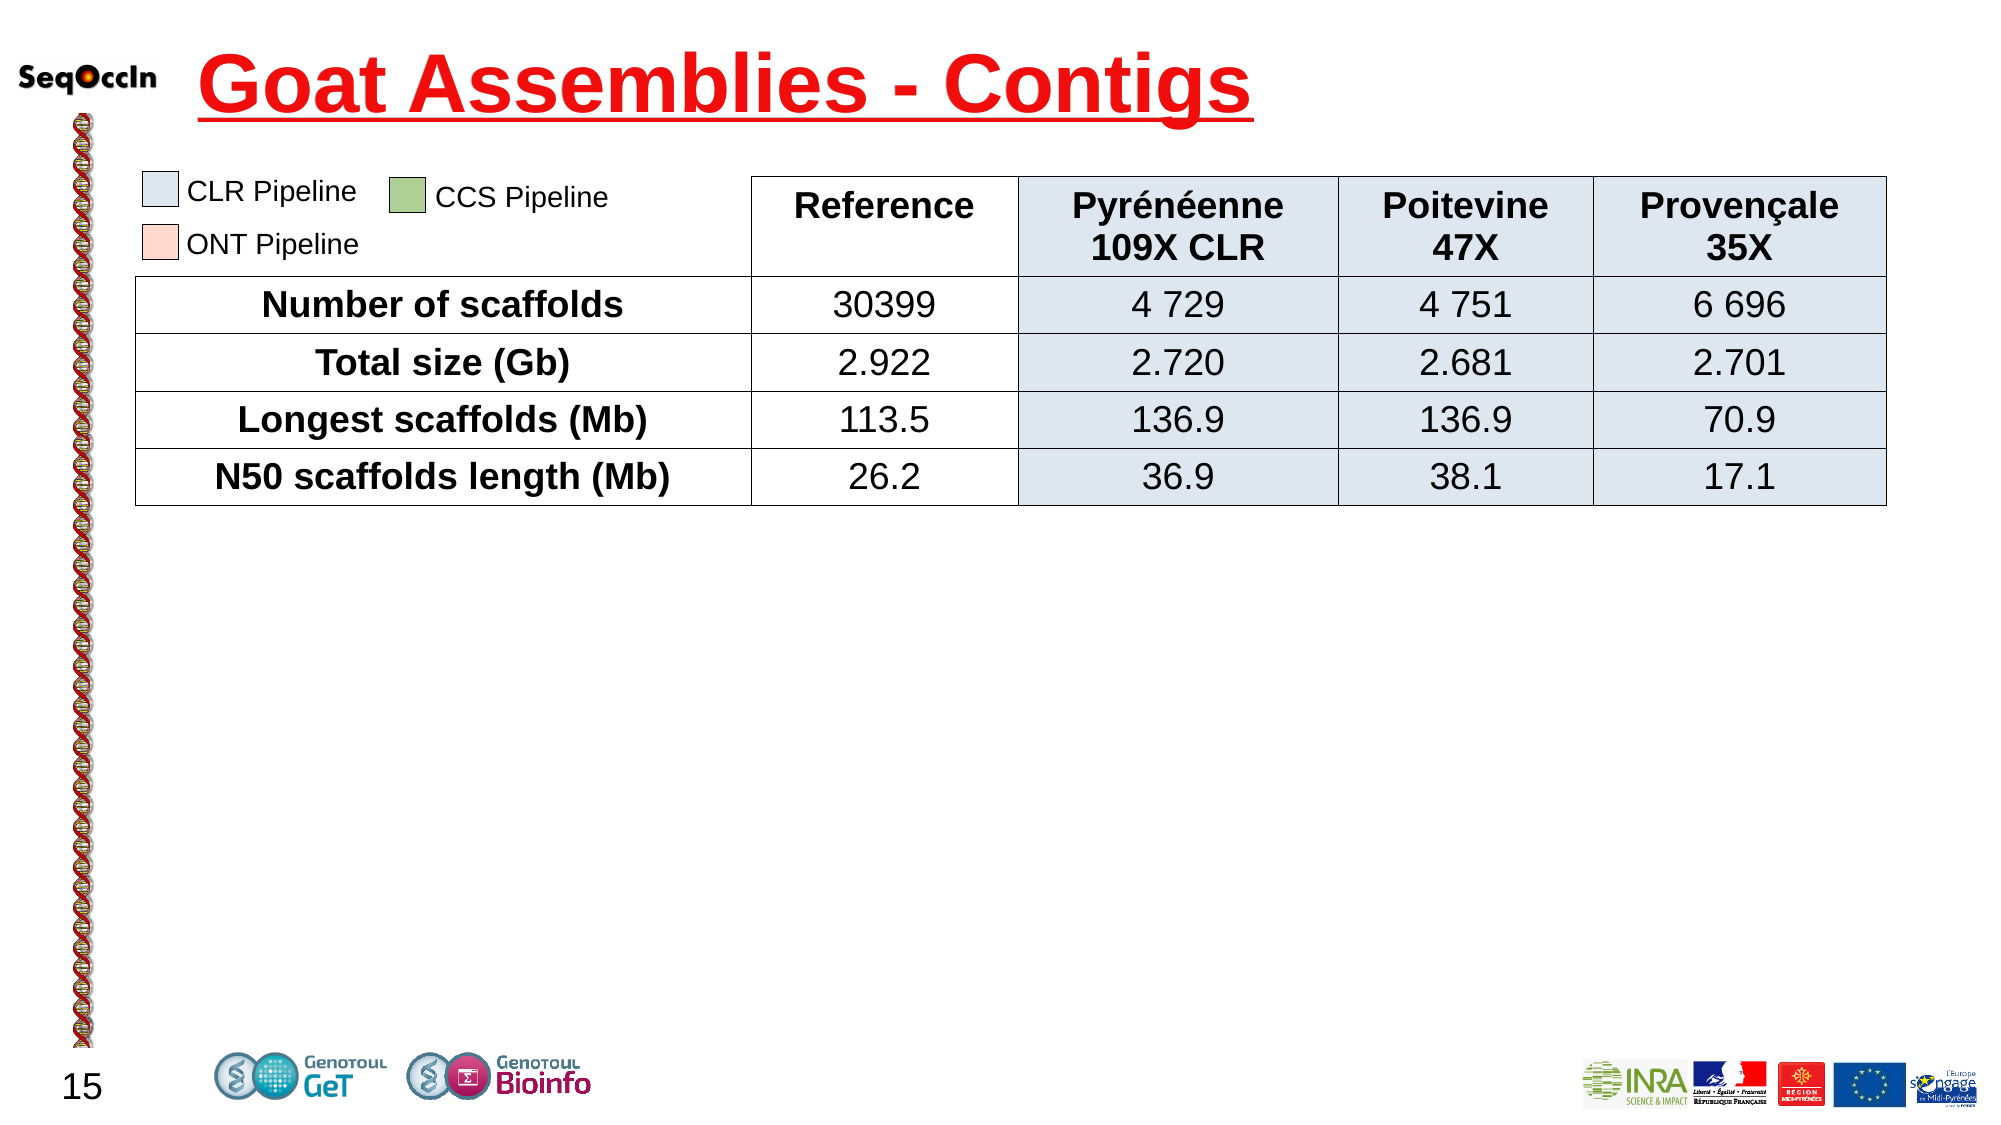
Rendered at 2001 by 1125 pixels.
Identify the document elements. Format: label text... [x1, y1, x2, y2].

picture [1778, 1062, 1825, 1106]
picture [1832, 1061, 1983, 1111]
table_cell 2.681 [1339, 334, 1593, 391]
picture [73, 113, 91, 1048]
picture [13, 58, 162, 99]
picture [400, 1046, 597, 1106]
table_cell 136.9 [1019, 392, 1338, 448]
table_header Poitevine 47X [1339, 177, 1593, 276]
picture [1581, 1059, 1689, 1109]
table_cell 26.2 [752, 449, 1018, 505]
text_box [142, 224, 171, 260]
picture [208, 1046, 392, 1106]
text_box CCS Pipeline [420, 173, 624, 222]
table_cell 17.1 [1594, 449, 1886, 505]
table_header Reference [752, 177, 1018, 276]
table_cell 2.701 [1594, 334, 1886, 391]
table_cell Total size (Gb) [136, 334, 751, 391]
table_cell Number of scaffolds [136, 277, 751, 333]
table_cell 4 751 [1339, 277, 1593, 333]
table_cell N50 scaffolds length (Mb) [136, 449, 751, 505]
text_box [389, 177, 420, 213]
table_header Provençale 35X [1594, 177, 1886, 276]
text_box [142, 171, 172, 207]
table_header Pyrénéenne 109X CLR [1019, 177, 1338, 276]
table_cell Longest scaffolds (Mb) [136, 392, 751, 448]
table_cell 2.720 [1019, 334, 1338, 391]
table_cell 136.9 [1339, 392, 1593, 448]
table_cell 2.922 [752, 334, 1018, 391]
text_box CLR Pipeline [172, 167, 373, 216]
table_cell 70.9 [1594, 392, 1886, 448]
table_cell 38.1 [1339, 449, 1593, 505]
text_box ONT Pipeline [171, 220, 375, 268]
table_cell 6 696 [1594, 277, 1886, 333]
table_cell 113.5 [752, 392, 1018, 448]
table_header [136, 177, 751, 276]
table_cell 36.9 [1019, 449, 1338, 505]
text_box Goat assemblies - Contigs [183, 30, 1837, 176]
table_cell 30399 [752, 277, 1018, 333]
table_cell 4 729 [1019, 277, 1338, 333]
